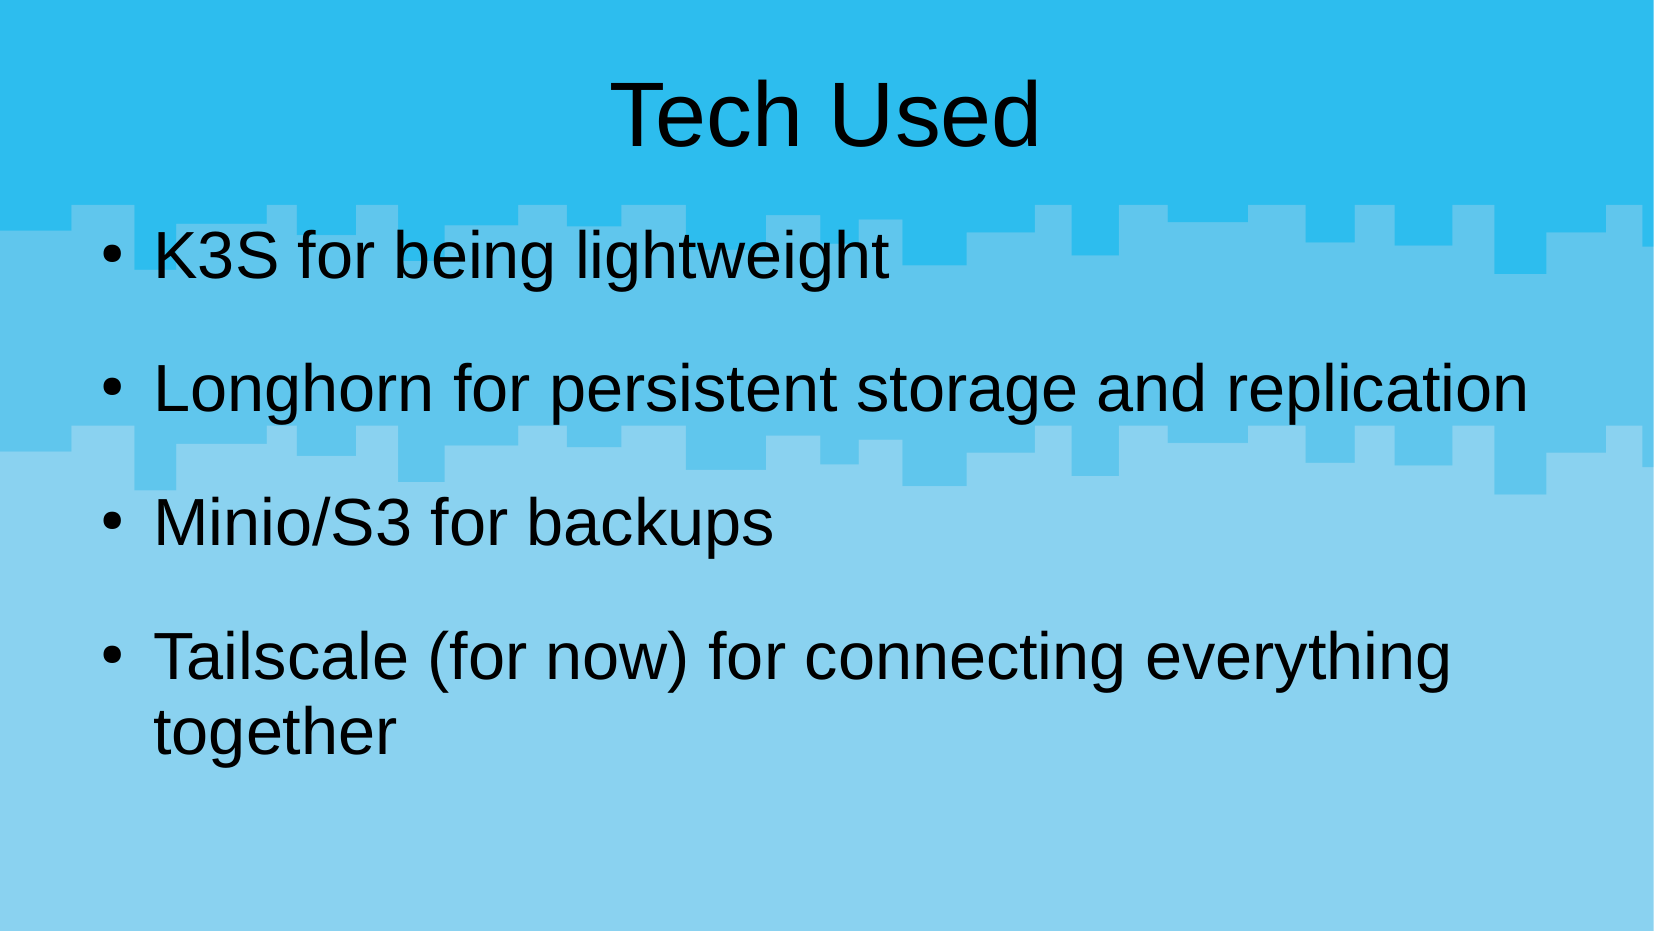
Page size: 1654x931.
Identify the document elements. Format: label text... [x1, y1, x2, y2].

picture [0, 0, 1654, 931]
list K3S for being lightweight Longhorn for persistent storage and replication Minio/S3 for backups Tailscale (for now) for connecting everything together [82, 217, 1571, 848]
title Tech Used [82, 37, 1571, 193]
